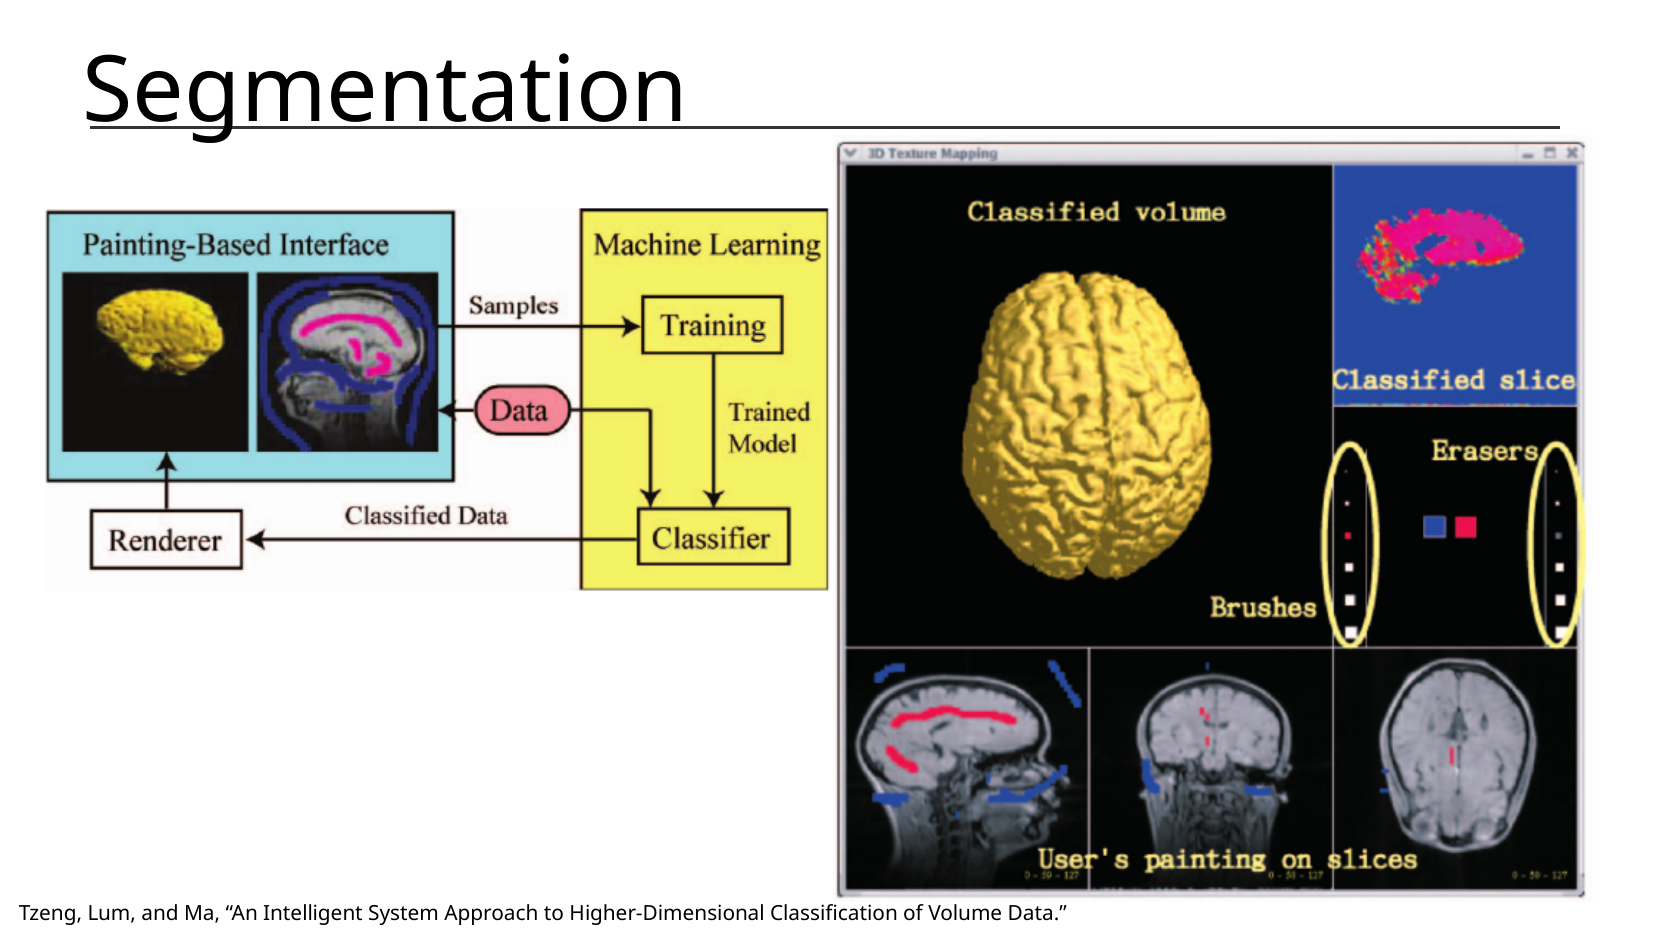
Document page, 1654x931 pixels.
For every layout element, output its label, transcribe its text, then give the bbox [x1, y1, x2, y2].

picture [15, 134, 1599, 916]
title Segmentation [82, 32, 1571, 140]
text_box Tzeng, Lum, and Ma, “An Intelligent System Approach to Higher-Dimensional Classification of Volume Data.” [4, 890, 1126, 931]
